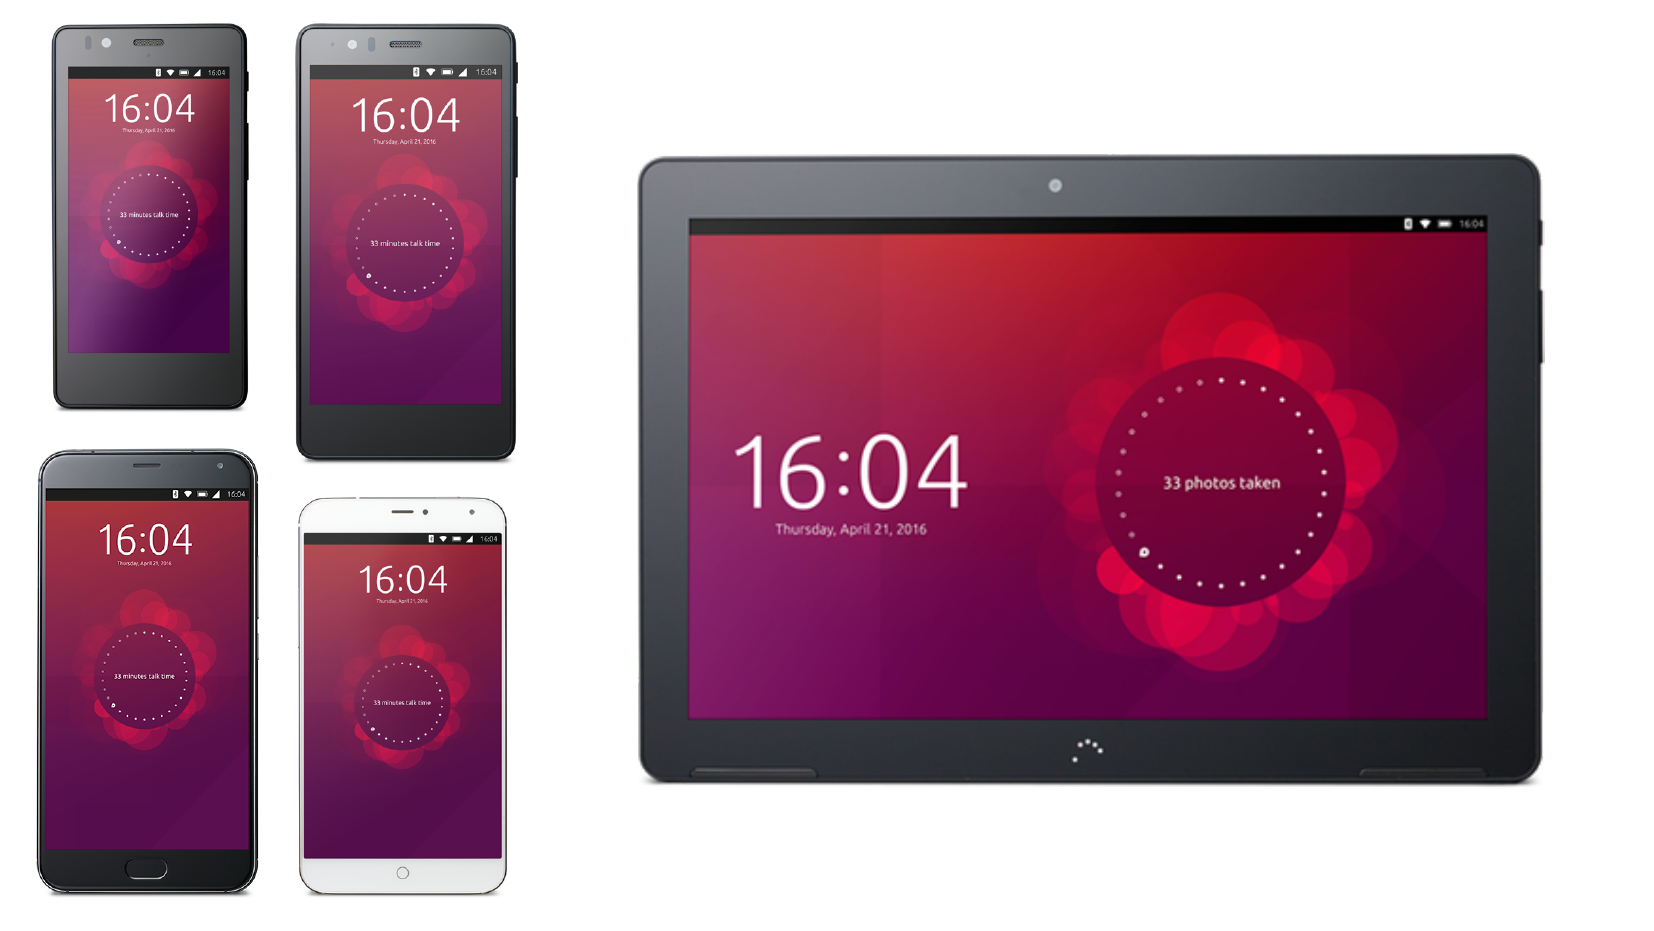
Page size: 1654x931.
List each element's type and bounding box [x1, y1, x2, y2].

picture [51, 23, 249, 413]
picture [36, 448, 259, 898]
picture [295, 23, 518, 465]
picture [297, 496, 507, 898]
picture [637, 153, 1545, 804]
